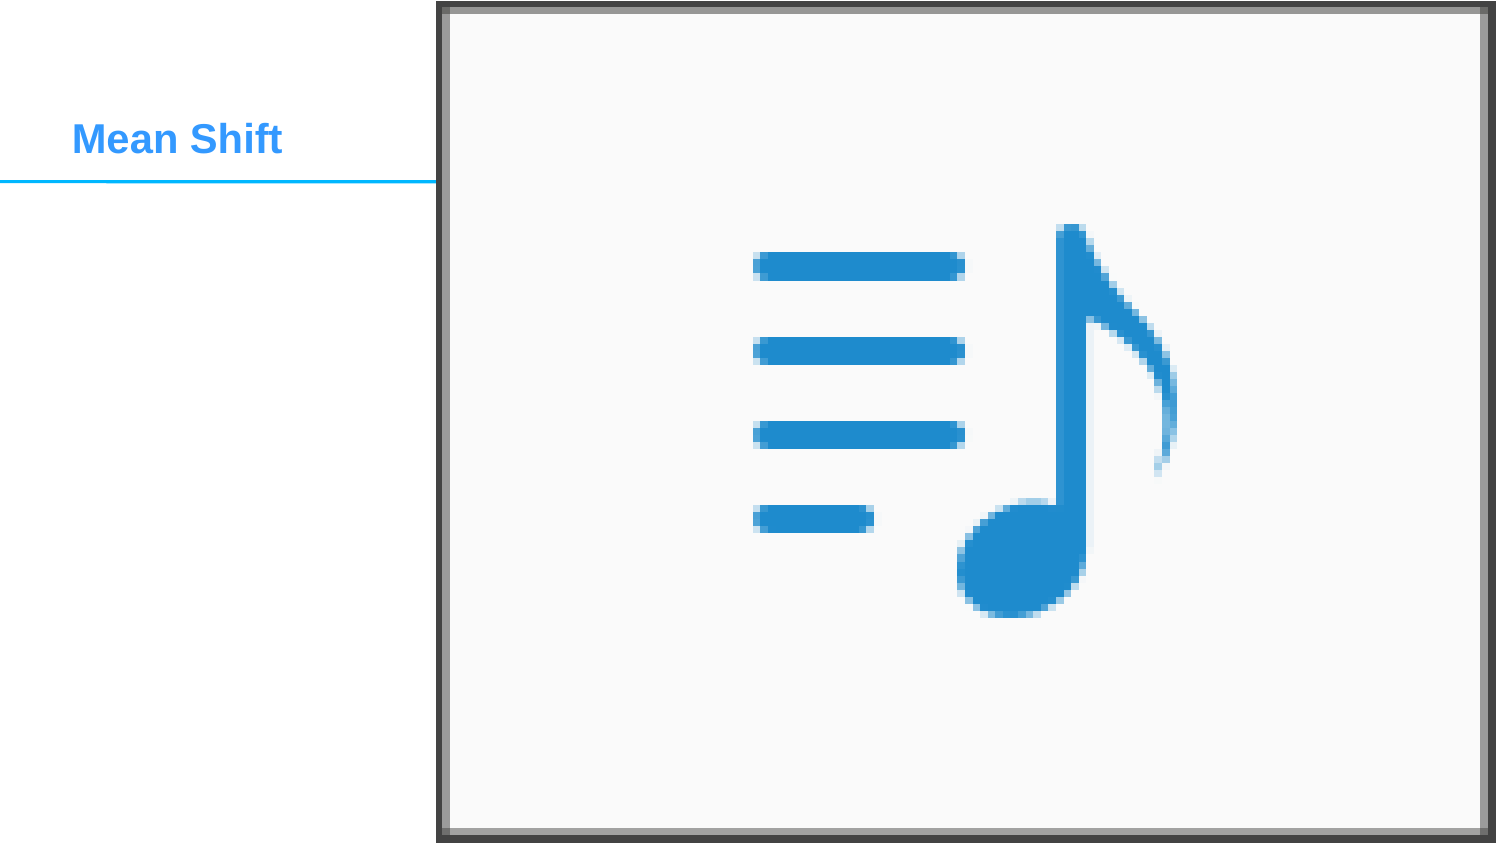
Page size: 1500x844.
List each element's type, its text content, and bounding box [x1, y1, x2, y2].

title Mean Shift [71, 68, 435, 210]
text_box [435, 0, 1497, 844]
